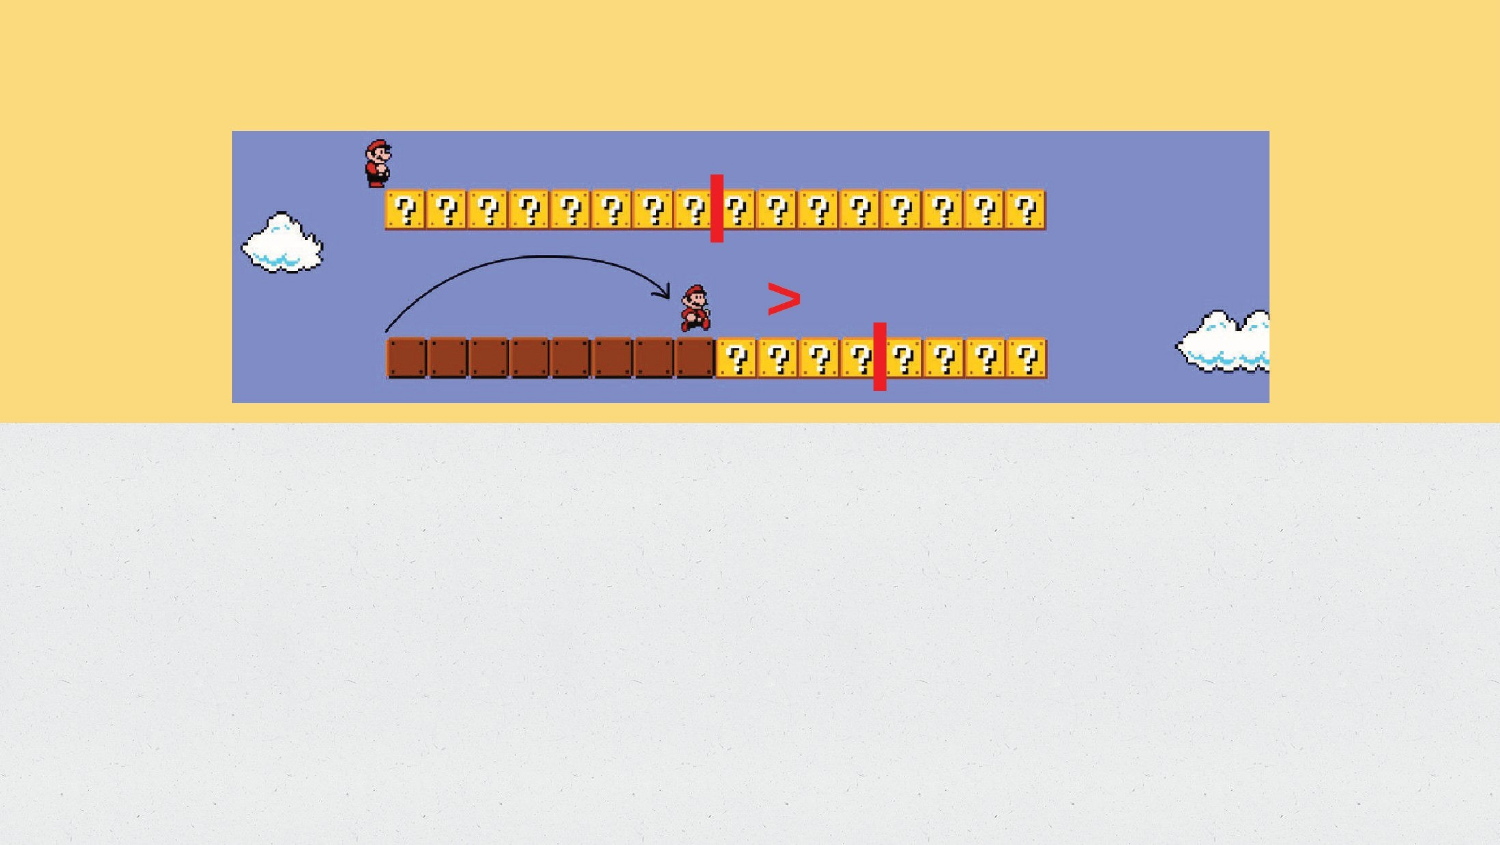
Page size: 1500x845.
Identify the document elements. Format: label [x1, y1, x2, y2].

text_box [0, 0, 1500, 844]
